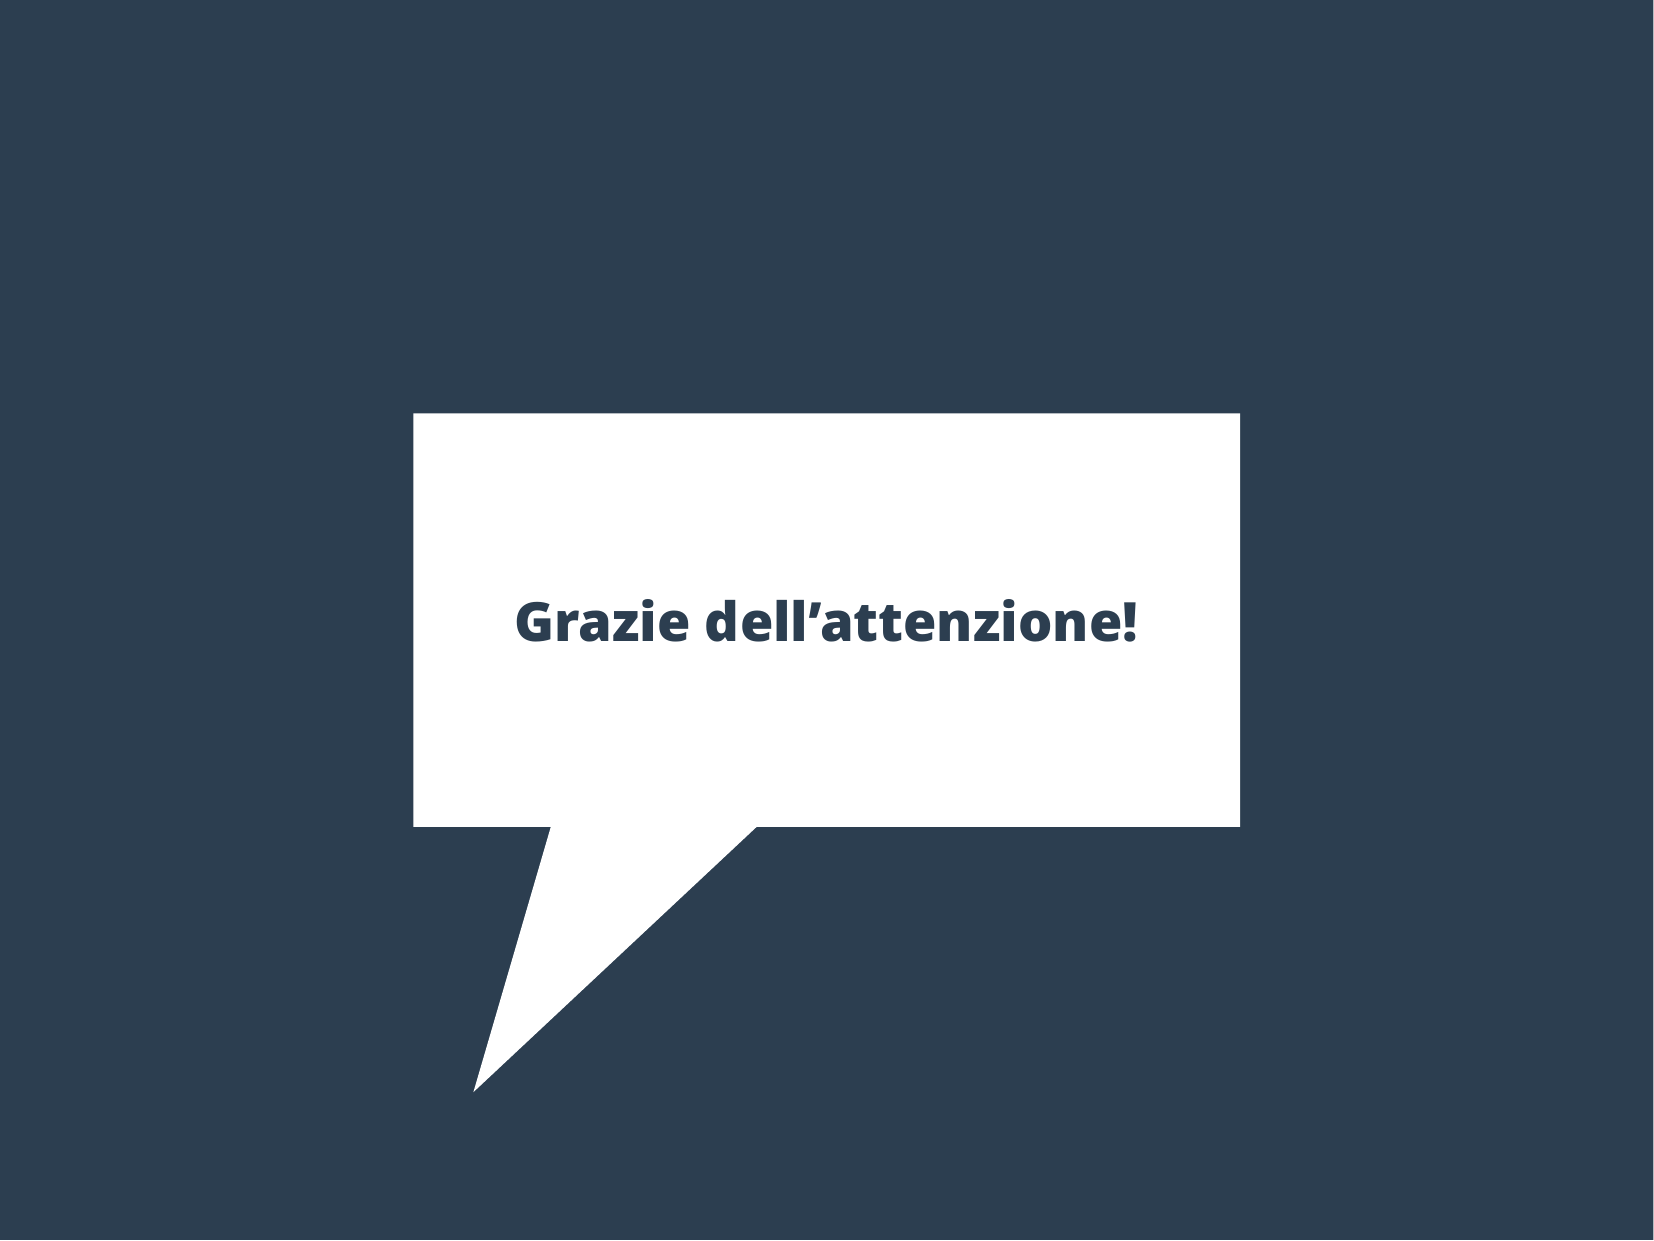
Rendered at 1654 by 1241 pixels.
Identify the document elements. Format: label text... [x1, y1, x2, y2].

title Grazie dell’attenzione! [442, 442, 1211, 798]
